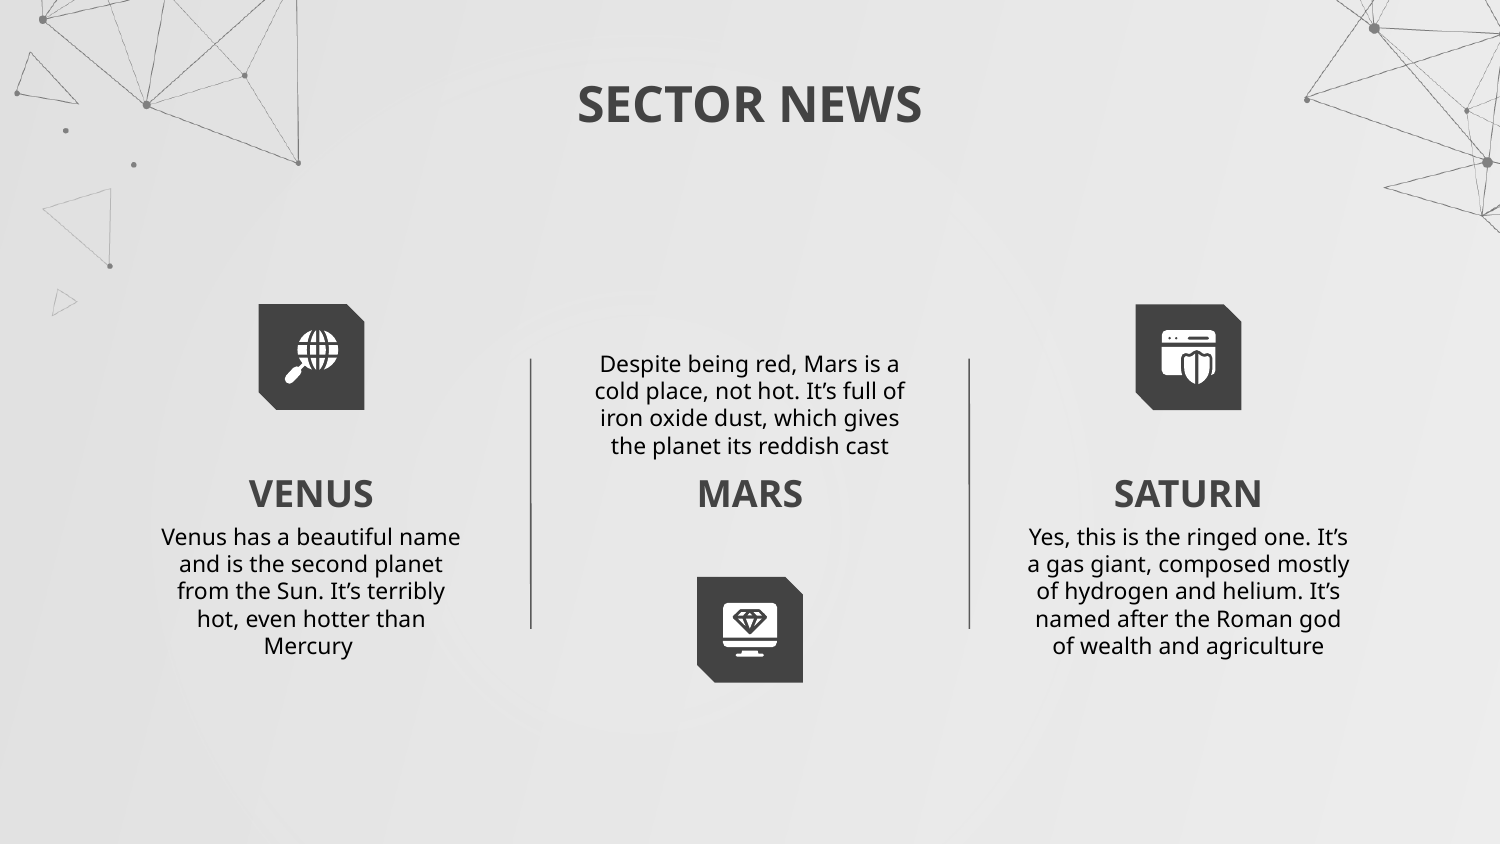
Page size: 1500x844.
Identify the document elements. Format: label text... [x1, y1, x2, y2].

title SECTOR NEWS [322, 57, 1178, 214]
title SATURN [971, 460, 1408, 531]
title MARS [532, 460, 968, 531]
text_box [1135, 304, 1242, 411]
subtitle Yes, this is the ringed one. It’s a gas giant, composed mostly of hydrogen and helium. It’s named after the Roman god of wealth and agriculture [1006, 506, 1371, 672]
title VENUS [92, 460, 529, 531]
text_box [258, 304, 365, 410]
picture [0, 0, 1500, 844]
subtitle Despite being red, Mars is a cold place, not hot. It’s full of iron oxide dust, which gives the planet its reddish cast [568, 334, 932, 499]
text_box [697, 576, 803, 683]
subtitle Venus has a beautiful name and is the second planet from the Sun. It’s terribly hot, even hotter than Mercury [143, 506, 480, 672]
